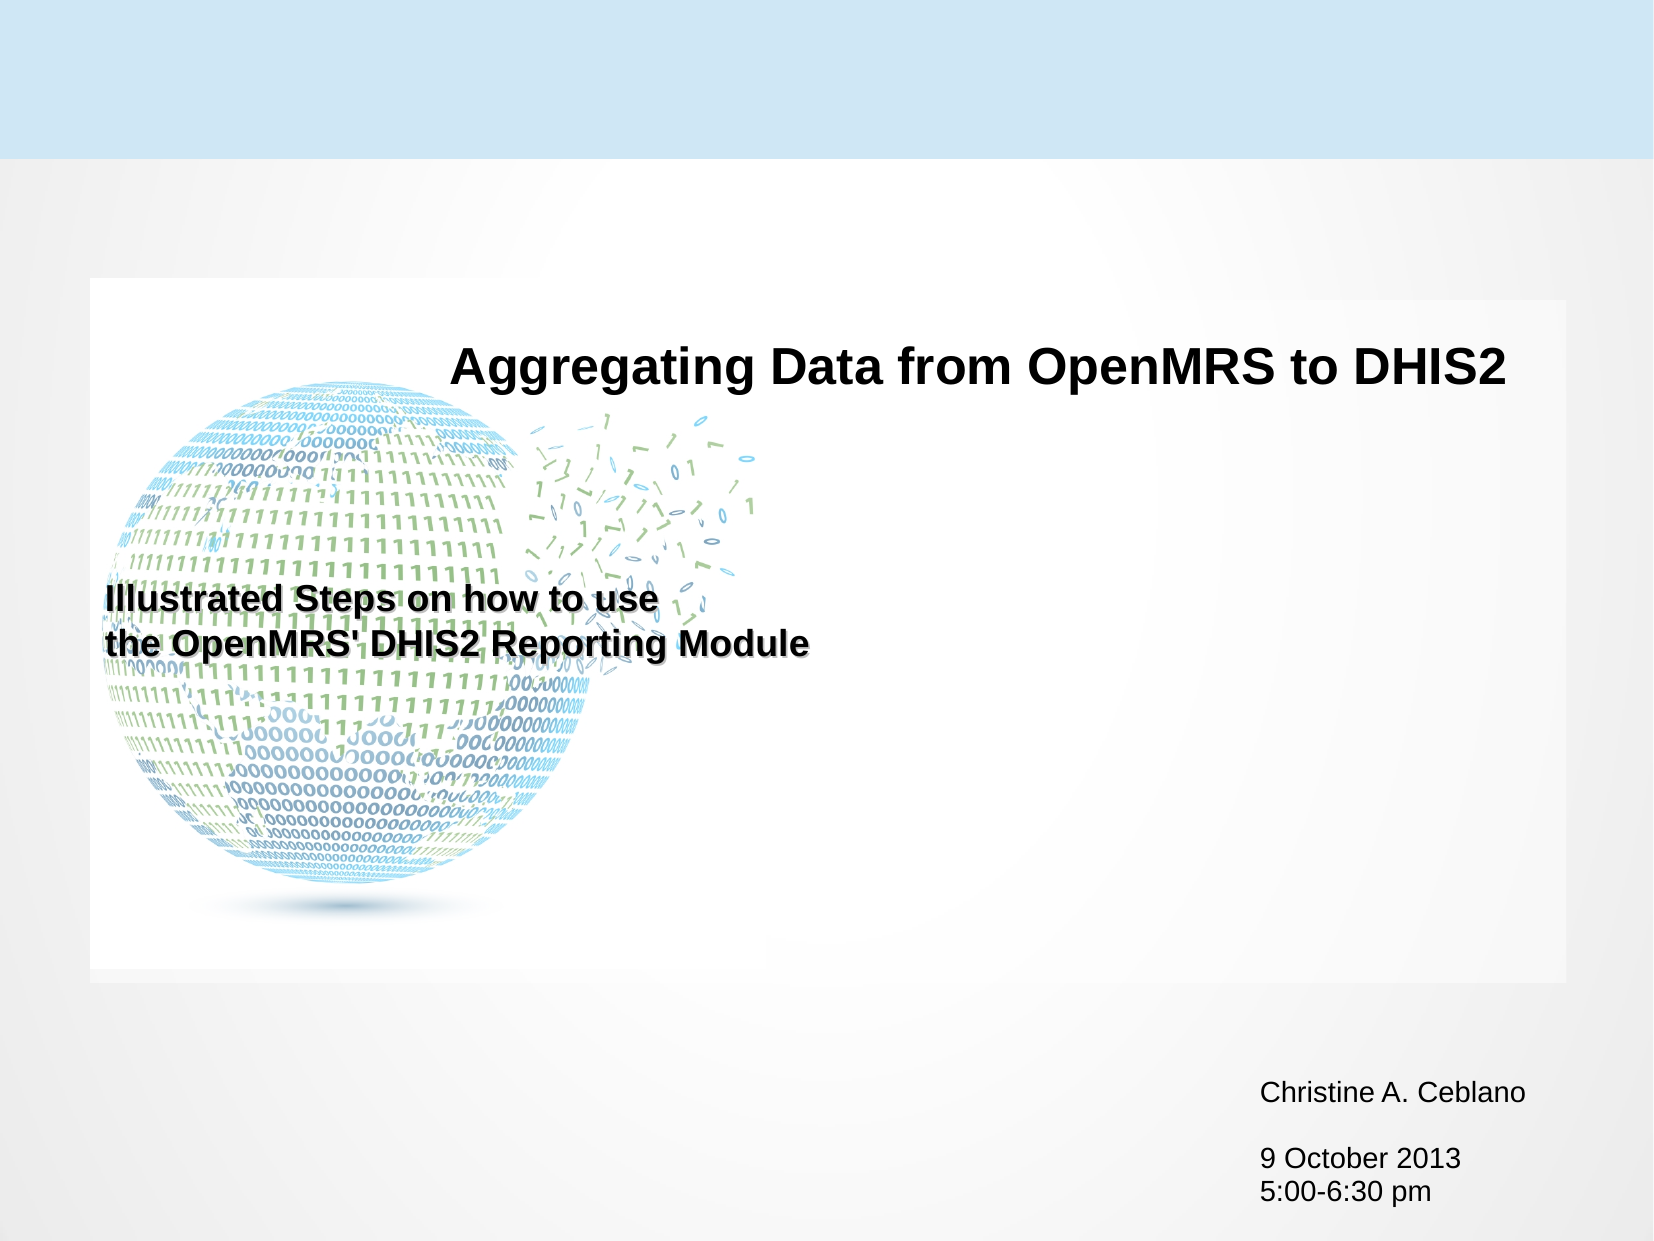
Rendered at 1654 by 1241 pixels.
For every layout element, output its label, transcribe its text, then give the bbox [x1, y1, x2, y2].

text_box Aggregating Data from OpenMRS to DHIS2 [435, 330, 1546, 436]
text_box [0, 0, 1654, 159]
text_box Christine A. Ceblano 9 October 2013 5:00-6:30 pm [1245, 1026, 1543, 1241]
picture [0, 159, 1654, 1241]
text_box Illustrated Steps on how to use the OpenMRS' DHIS2 Reporting Module [89, 300, 1567, 984]
